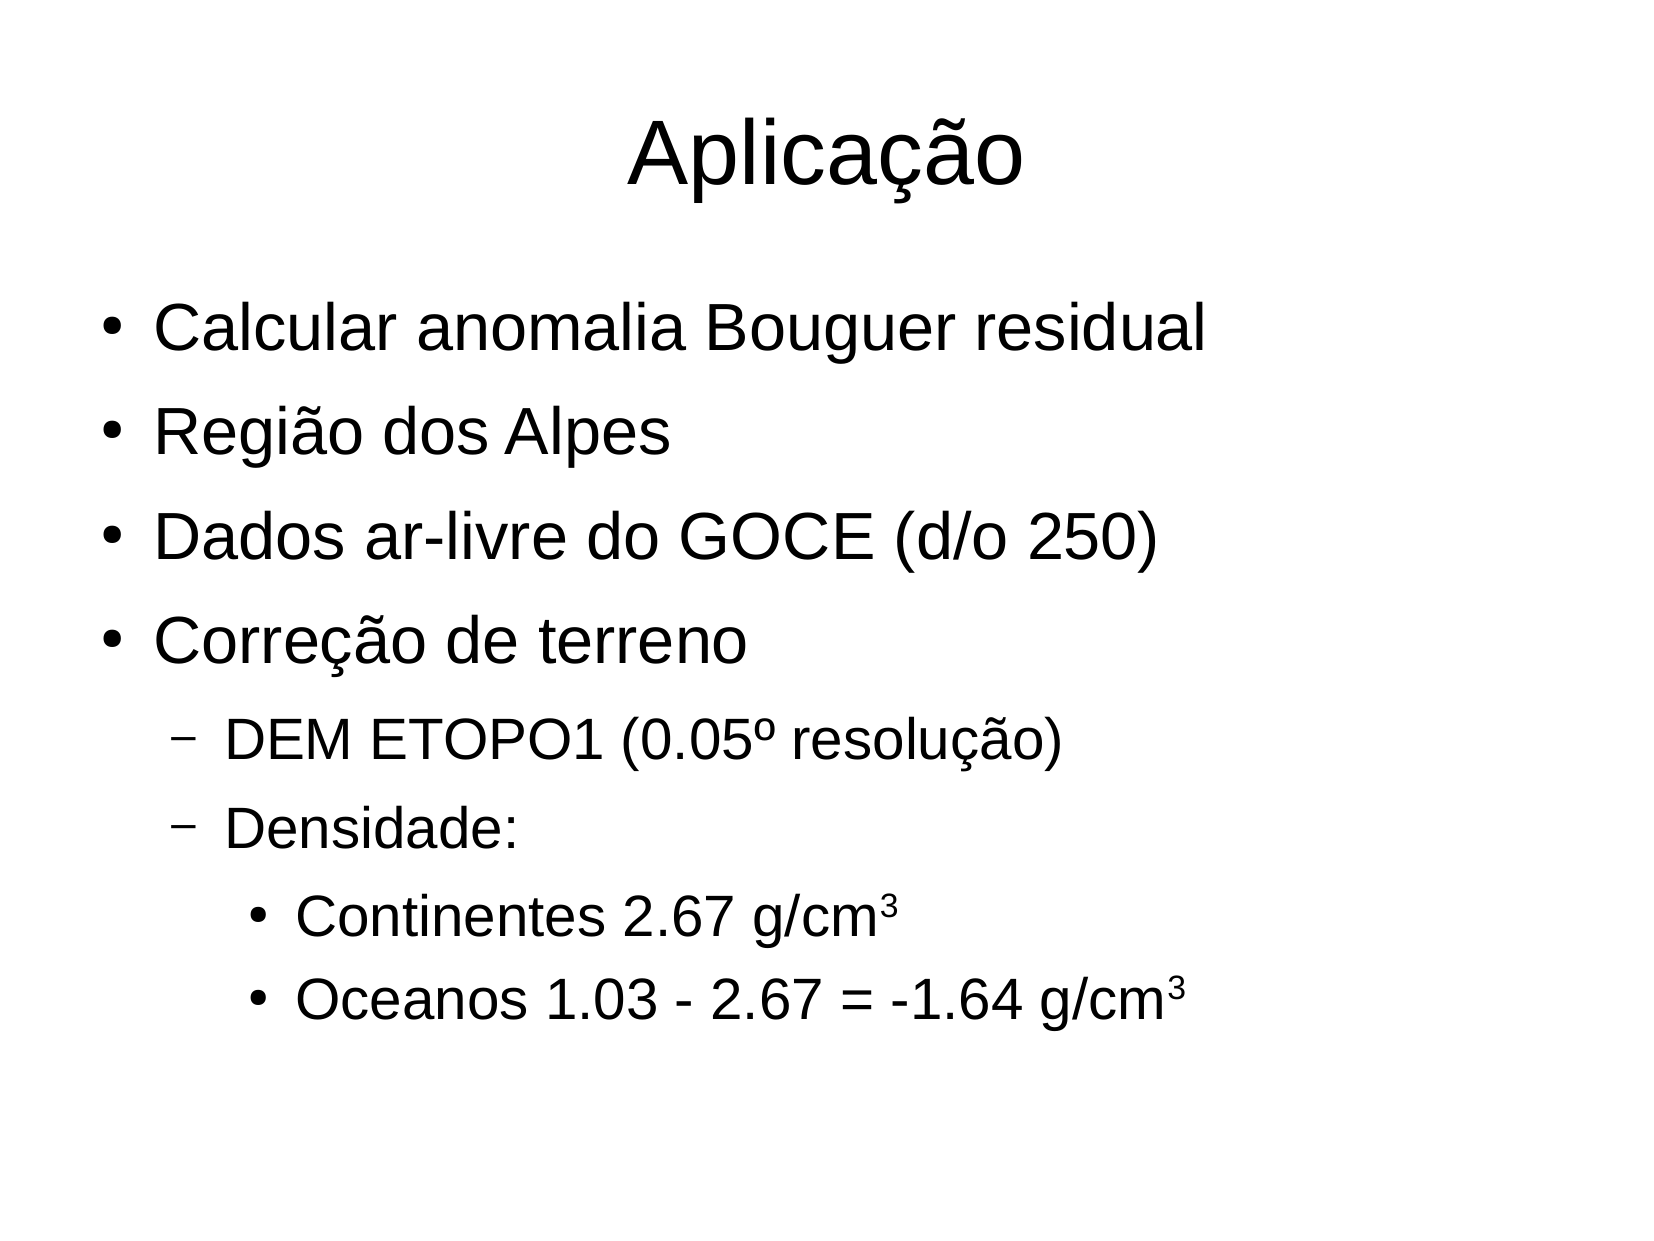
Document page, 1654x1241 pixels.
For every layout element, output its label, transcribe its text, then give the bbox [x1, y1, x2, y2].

list Calcular anomalia Bouguer residual Região dos Alpes Dados ar-livre do GOCE (d/o 250) Correção de terreno DEM ETOPO1 (0.05º resolução) Densidade: Continentes 2.67 g/cm3 Oceanos 1.03 - 2.67 = -1.64 g/cm3 [82, 290, 1538, 1111]
title Aplicação [82, 49, 1571, 257]
